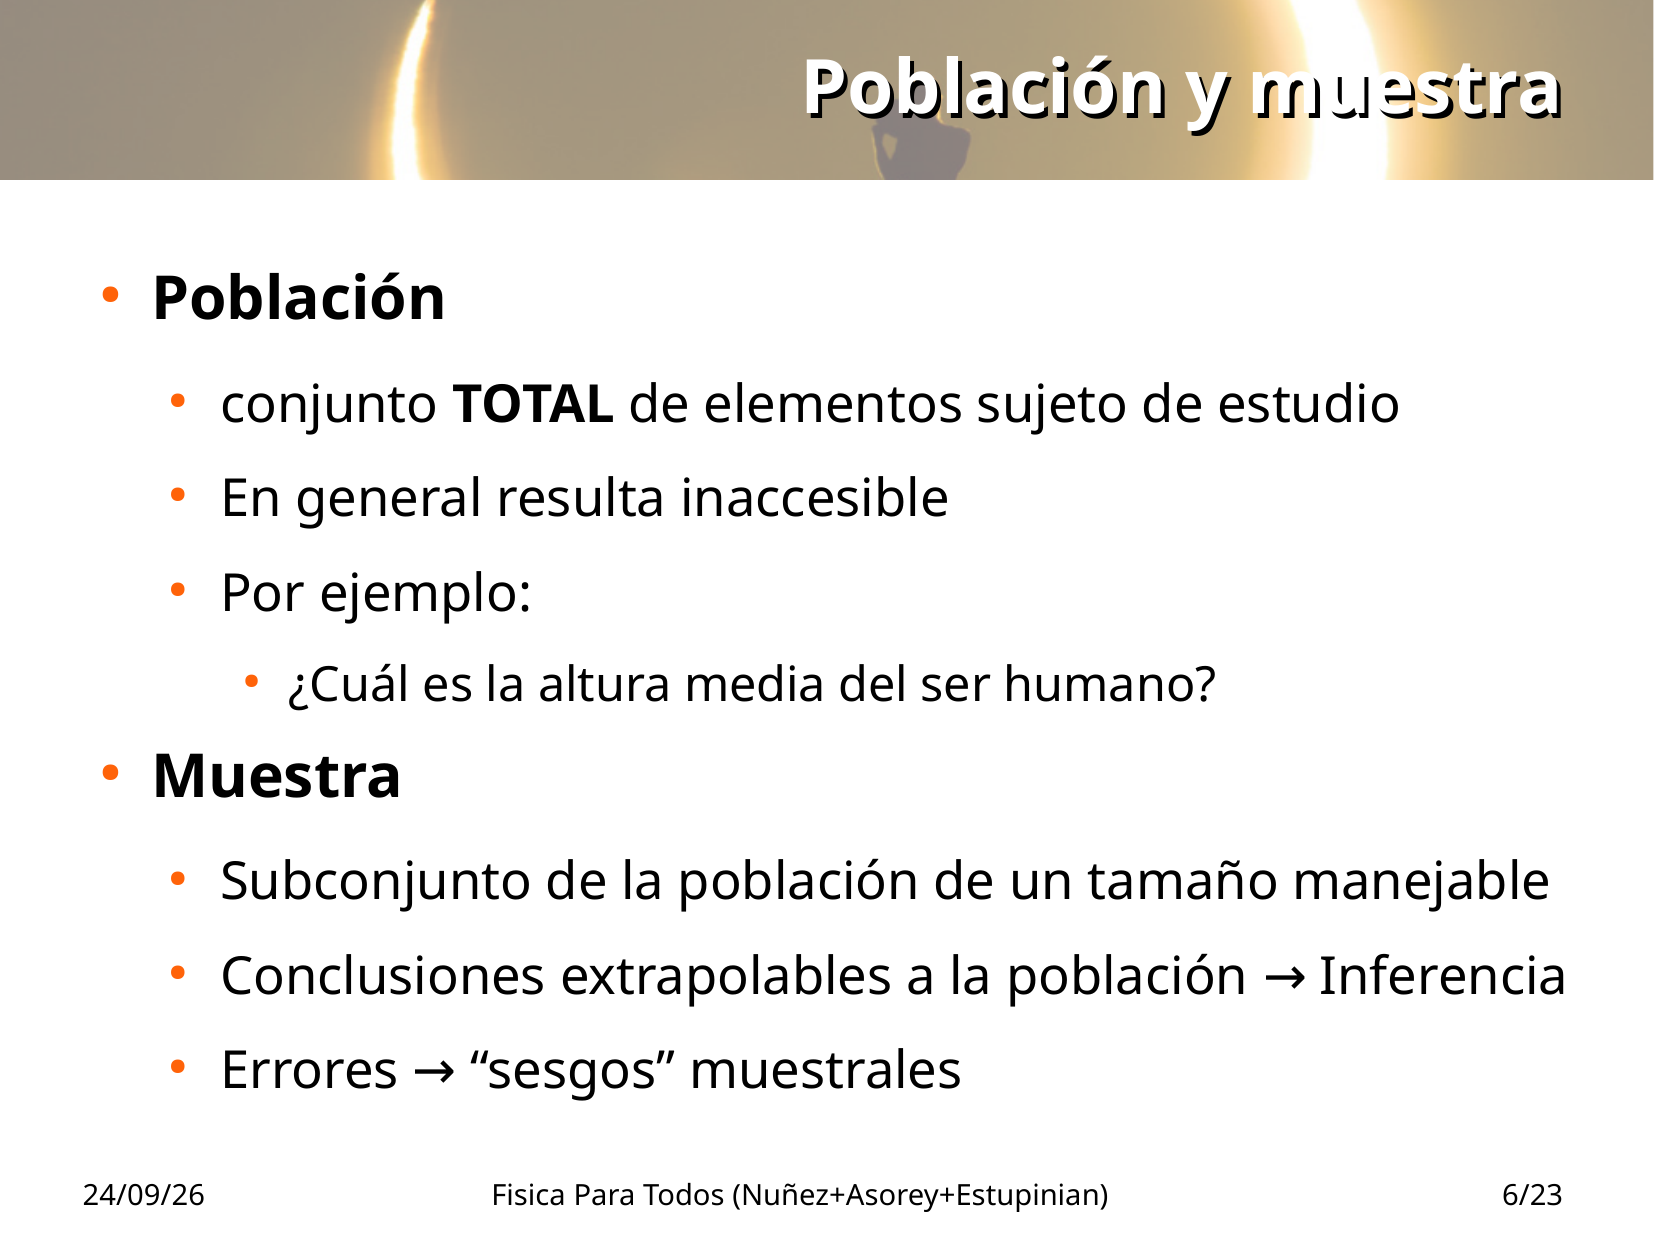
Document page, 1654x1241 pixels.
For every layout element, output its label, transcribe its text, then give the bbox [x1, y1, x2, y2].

list Población conjunto TOTAL de elementos sujeto de estudio En general resulta inaccesible Por ejemplo: ¿Cuál es la altura media del ser humano? Muestra Subconjunto de la población de un tamaño manejable Conclusiones extrapolables a la población → Inferencia Errores → “sesgos” muestrales [82, 255, 1571, 1156]
picture [0, 0, 1654, 180]
title Población y muestra [75, 19, 1564, 151]
